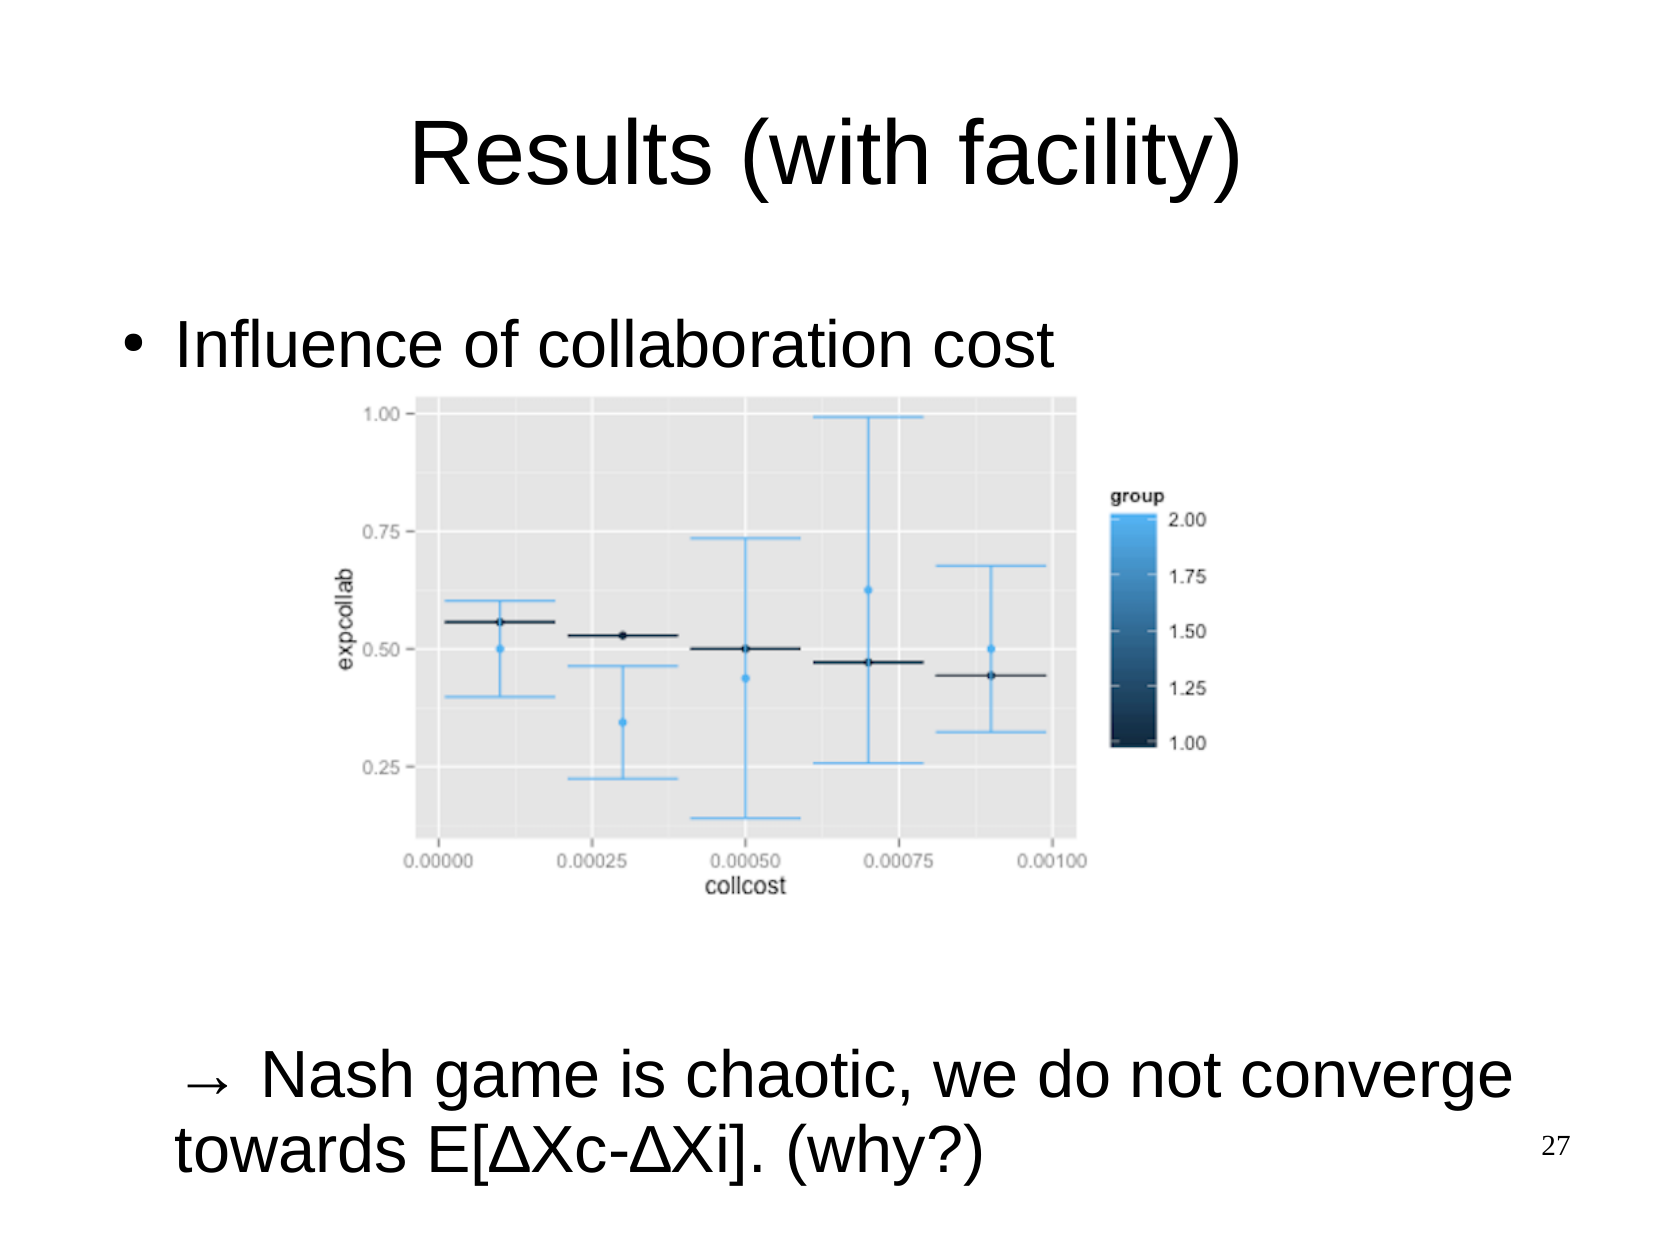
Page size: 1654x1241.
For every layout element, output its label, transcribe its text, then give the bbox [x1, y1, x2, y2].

picture [307, 375, 1249, 922]
title Results (with facility) [82, 49, 1571, 257]
list Influence of collaboration cost → Nash game is chaotic, we do not converge towards E[∆Xc-∆Xi]. (why?) [103, 307, 1560, 1027]
